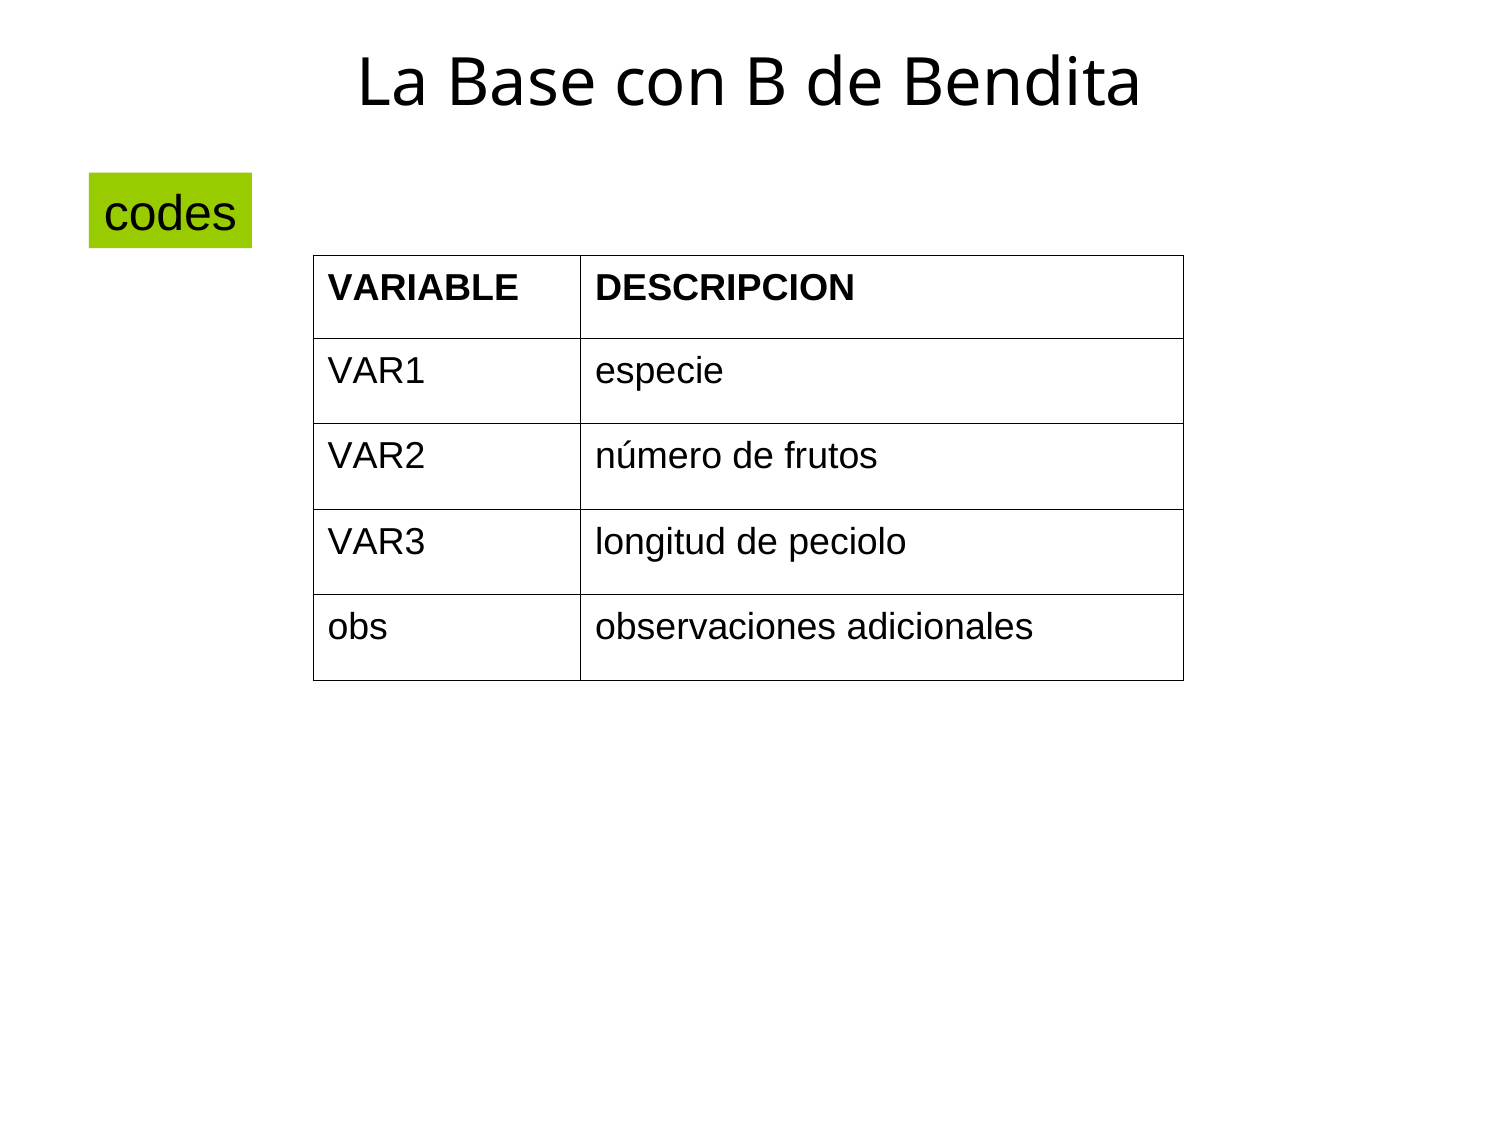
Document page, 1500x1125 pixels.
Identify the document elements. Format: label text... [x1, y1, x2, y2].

table_cell observaciones adicionales [581, 595, 1183, 680]
table_cell obs [314, 595, 580, 680]
table_cell especie [581, 339, 1183, 423]
table_header DESCRIPCION [581, 256, 1183, 338]
text_box codes [88, 172, 252, 249]
text_box La Base con B de Bendita [341, 30, 1160, 127]
table_cell longitud de peciolo [581, 510, 1183, 594]
table_cell VAR3 [314, 510, 580, 594]
table_header VARIABLE [314, 256, 580, 338]
table_cell número de frutos [581, 424, 1183, 509]
table_cell VAR2 [314, 424, 580, 509]
table_cell VAR1 [314, 339, 580, 423]
